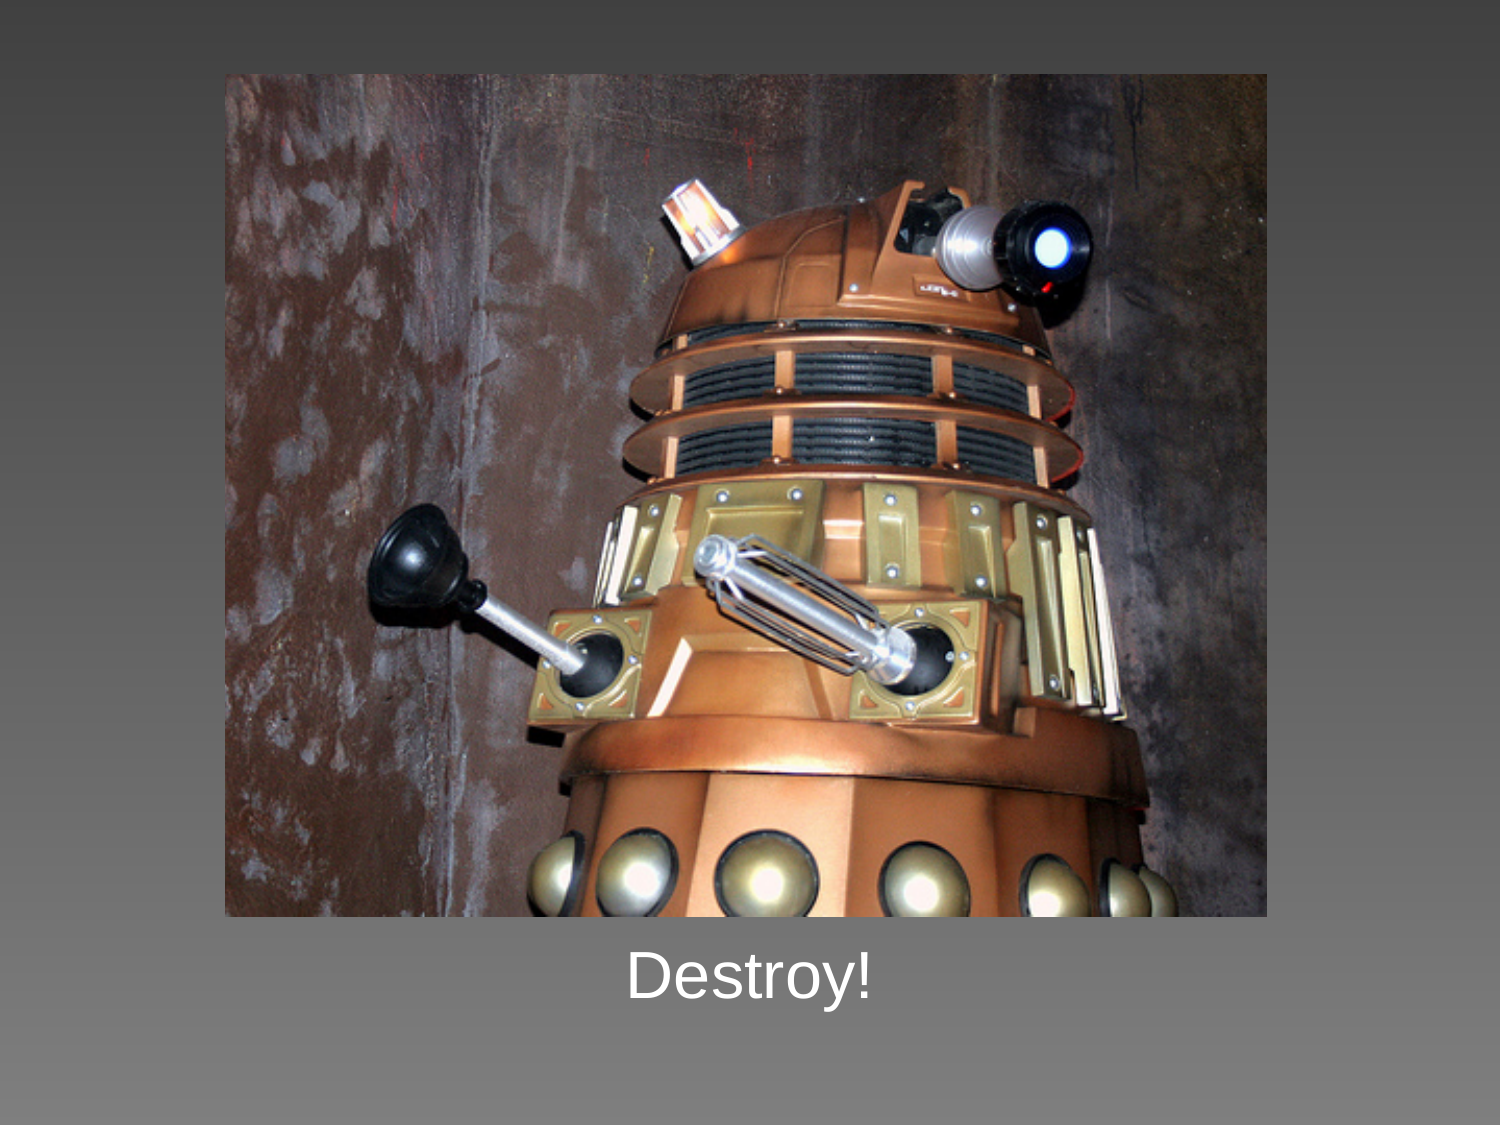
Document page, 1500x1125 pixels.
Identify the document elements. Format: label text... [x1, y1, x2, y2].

text_box Destroy! [75, 255, 1426, 1012]
picture [225, 74, 1267, 255]
